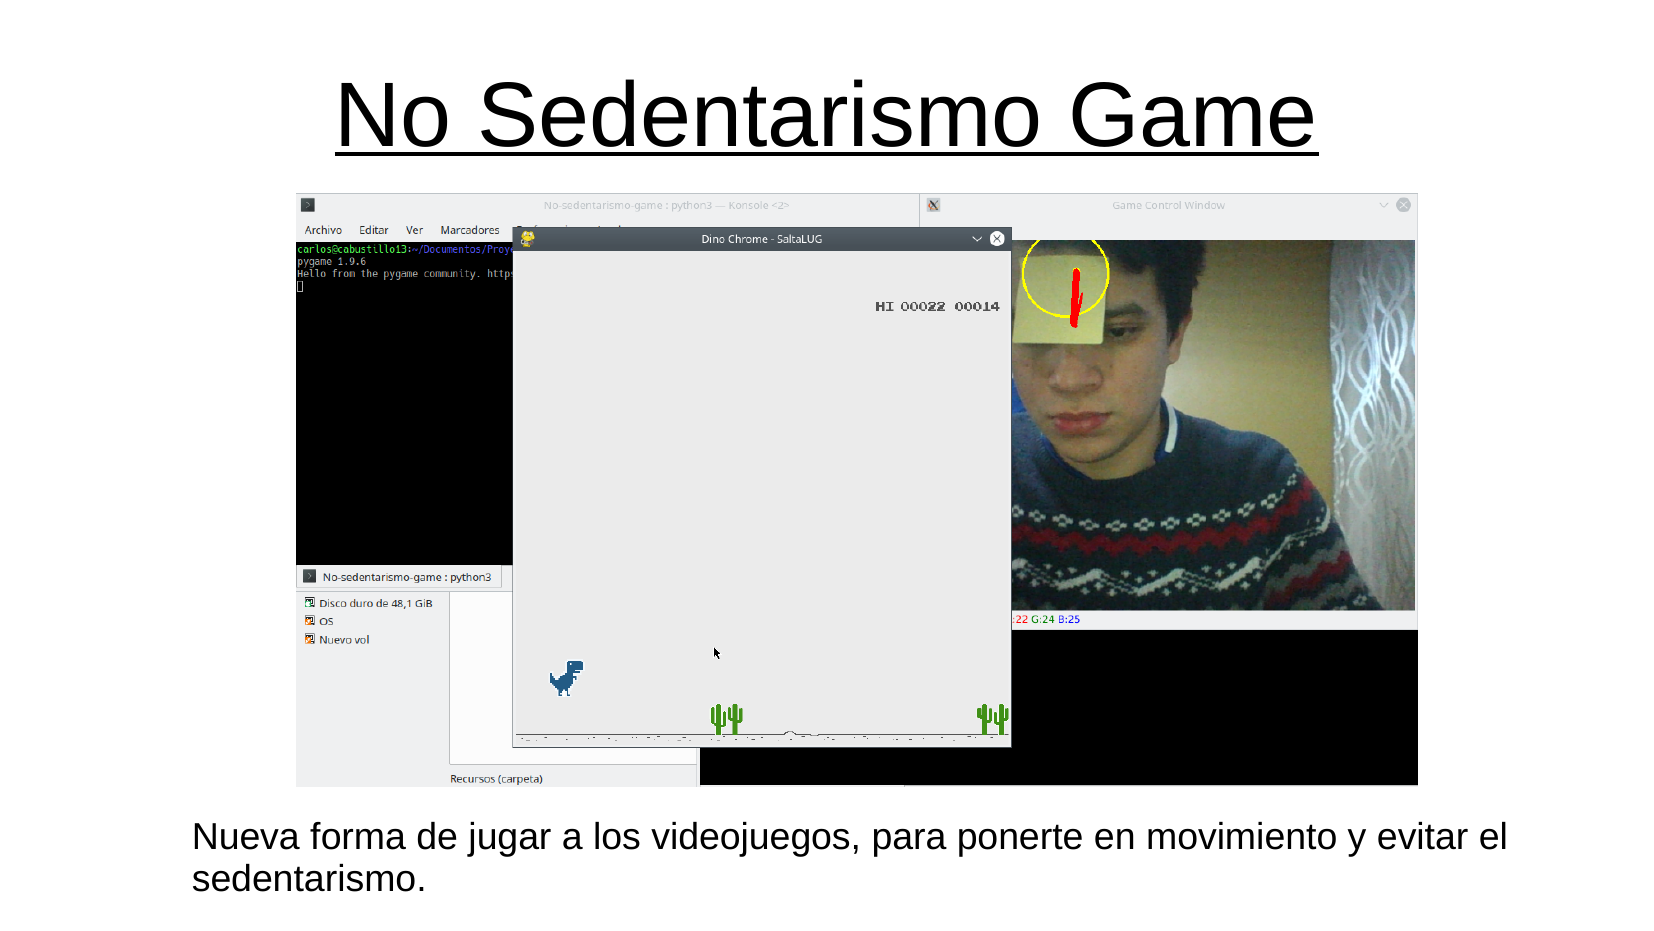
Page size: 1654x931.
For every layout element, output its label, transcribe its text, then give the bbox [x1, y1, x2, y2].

title No Sedentarismo Game [82, 37, 1571, 193]
picture [296, 193, 1418, 787]
text_box Nueva forma de jugar a los videojuegos, para ponerte en movimiento y evitar el sedentarismo. [177, 807, 1595, 907]
